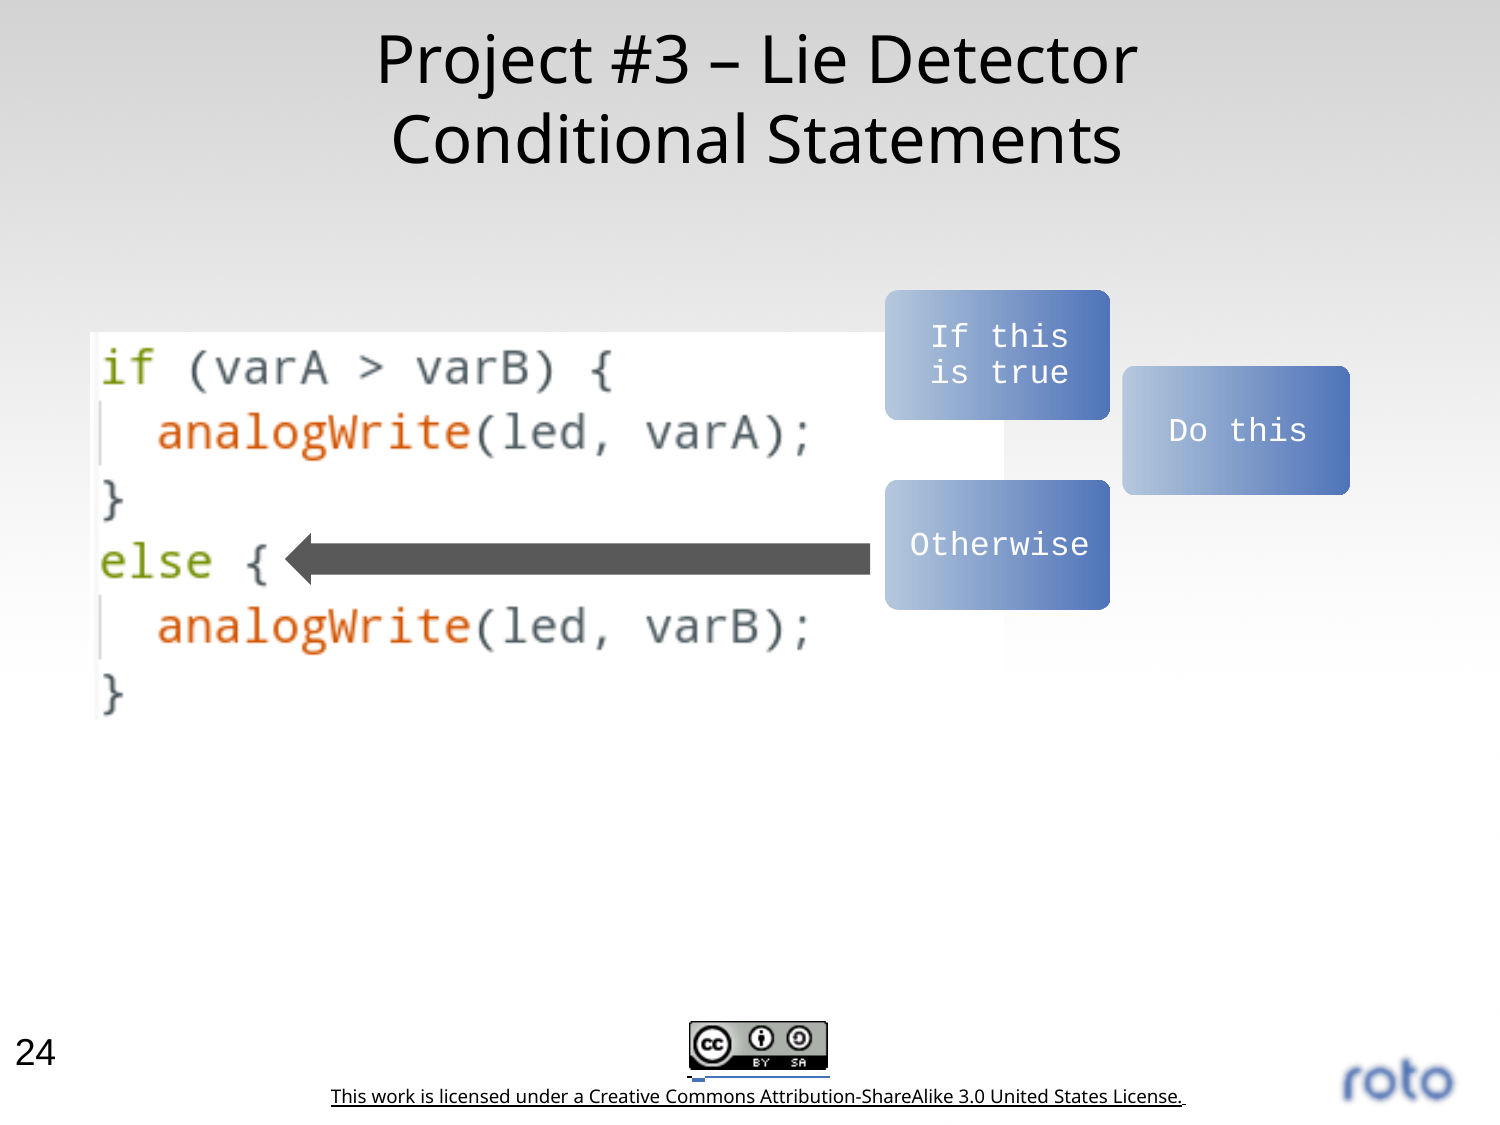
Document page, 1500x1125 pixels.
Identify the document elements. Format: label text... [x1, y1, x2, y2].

title Project #3 – Lie Detector Conditional Statements [75, 2, 1441, 191]
text_box Do this [1122, 365, 1351, 496]
text_box [284, 533, 871, 586]
text_box If this is true [885, 290, 1111, 421]
picture [0, 0, 1500, 1125]
text_box Otherwise [884, 479, 1111, 610]
